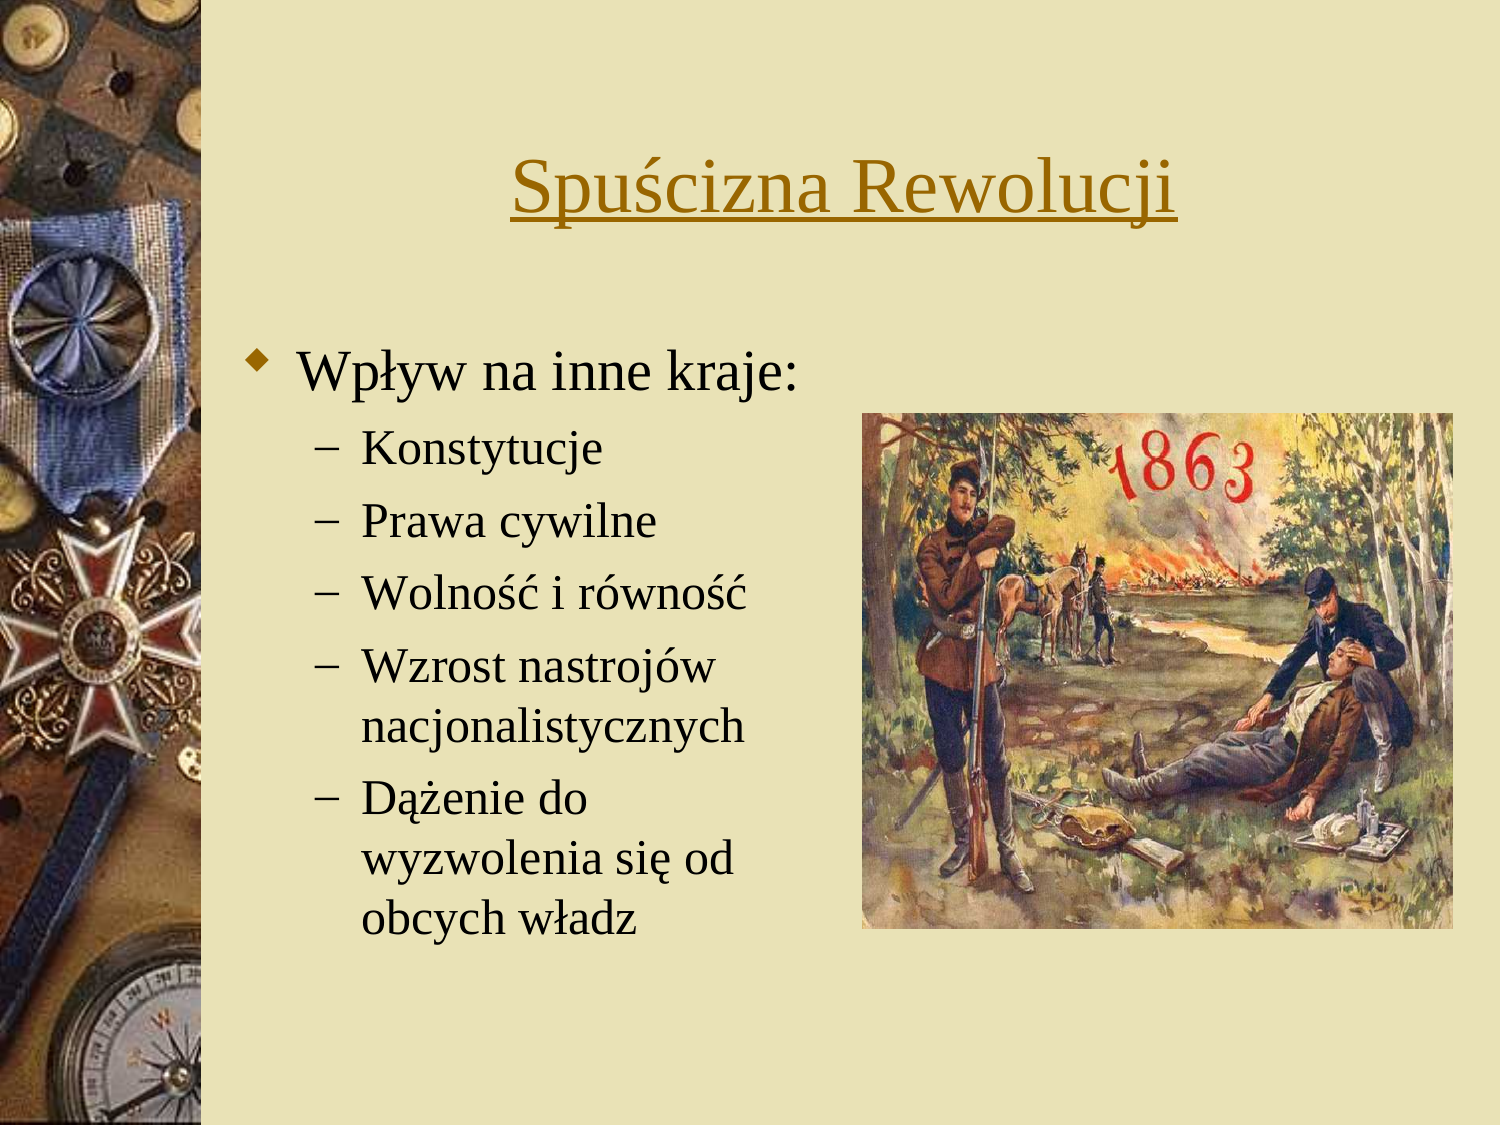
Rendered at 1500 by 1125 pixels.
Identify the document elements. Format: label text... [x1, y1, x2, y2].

text_box Spuścizna Rewolucji [224, 87, 1463, 276]
picture [862, 413, 1453, 929]
picture [0, 0, 201, 1125]
text_box Wpływ na inne kraje: Konstytucje Prawa cywilne Wolność i równość Wzrost nastrojów nacjonalistycznych Dążenie do wyzwolenia się od obcych władz [225, 324, 838, 1001]
